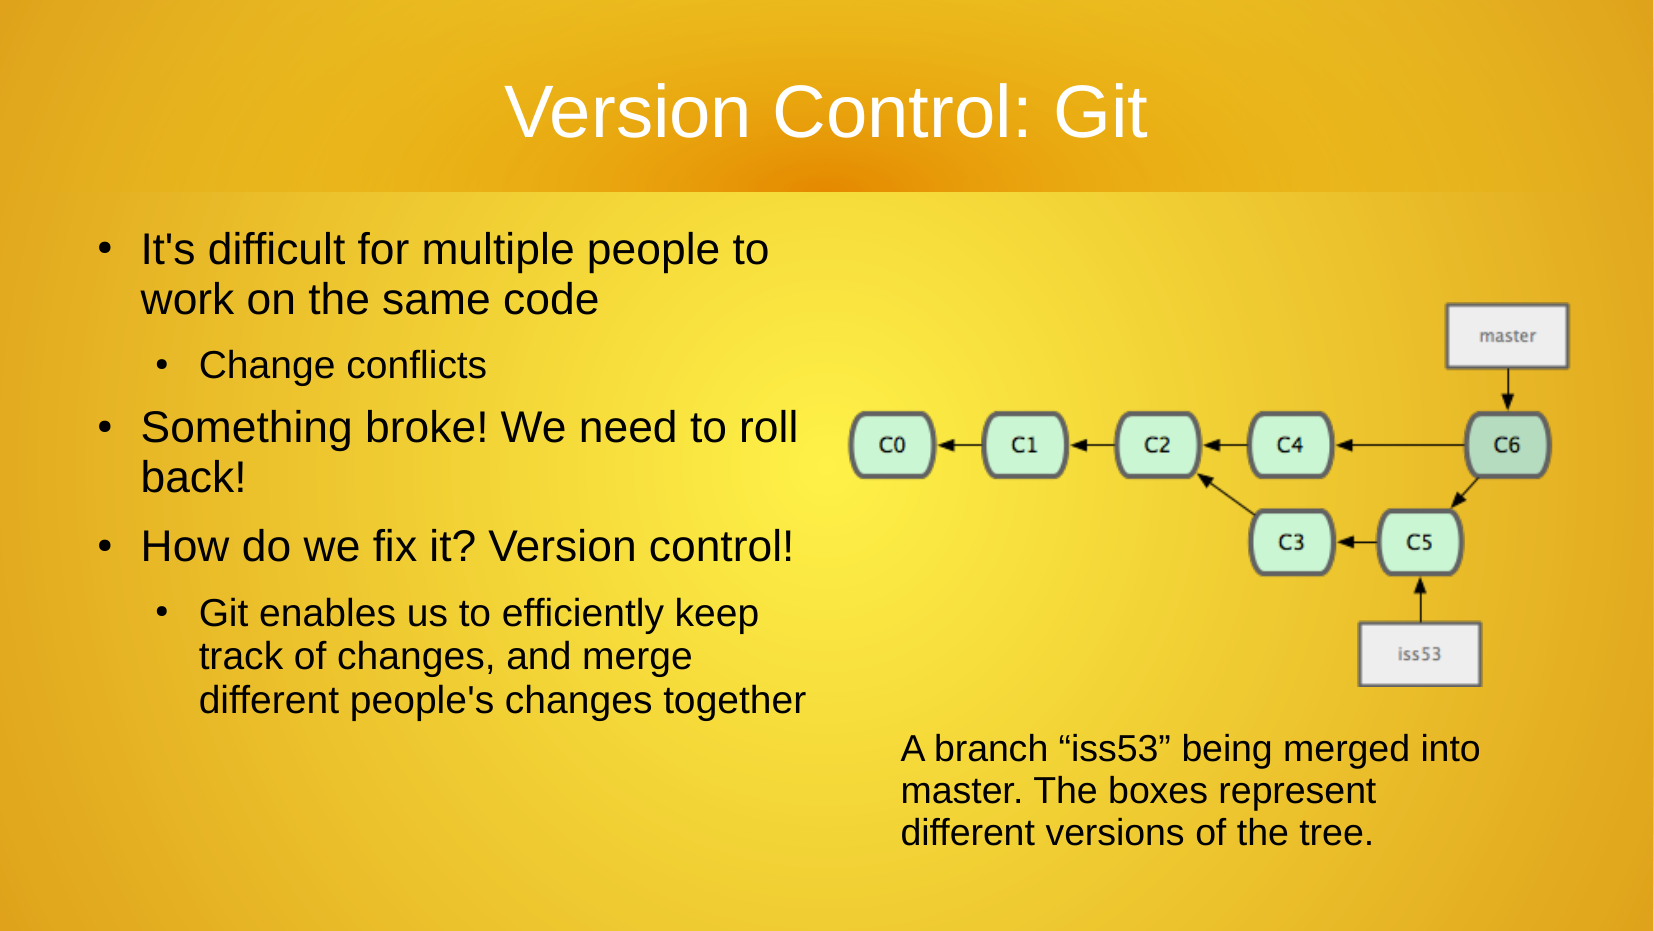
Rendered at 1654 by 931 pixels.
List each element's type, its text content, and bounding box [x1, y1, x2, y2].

picture [845, 301, 1572, 687]
list It's difficult for multiple people to work on the same code Change conflicts Something broke! We need to roll back! How do we fix it? Version control! Git enables us to efficiently keep track of changes, and merge different people's changes together [82, 224, 809, 764]
title Version Control: Git [82, 35, 1571, 189]
text_box A branch “iss53” being merged into master. The boxes represent different versions of the tree. [885, 720, 1512, 904]
